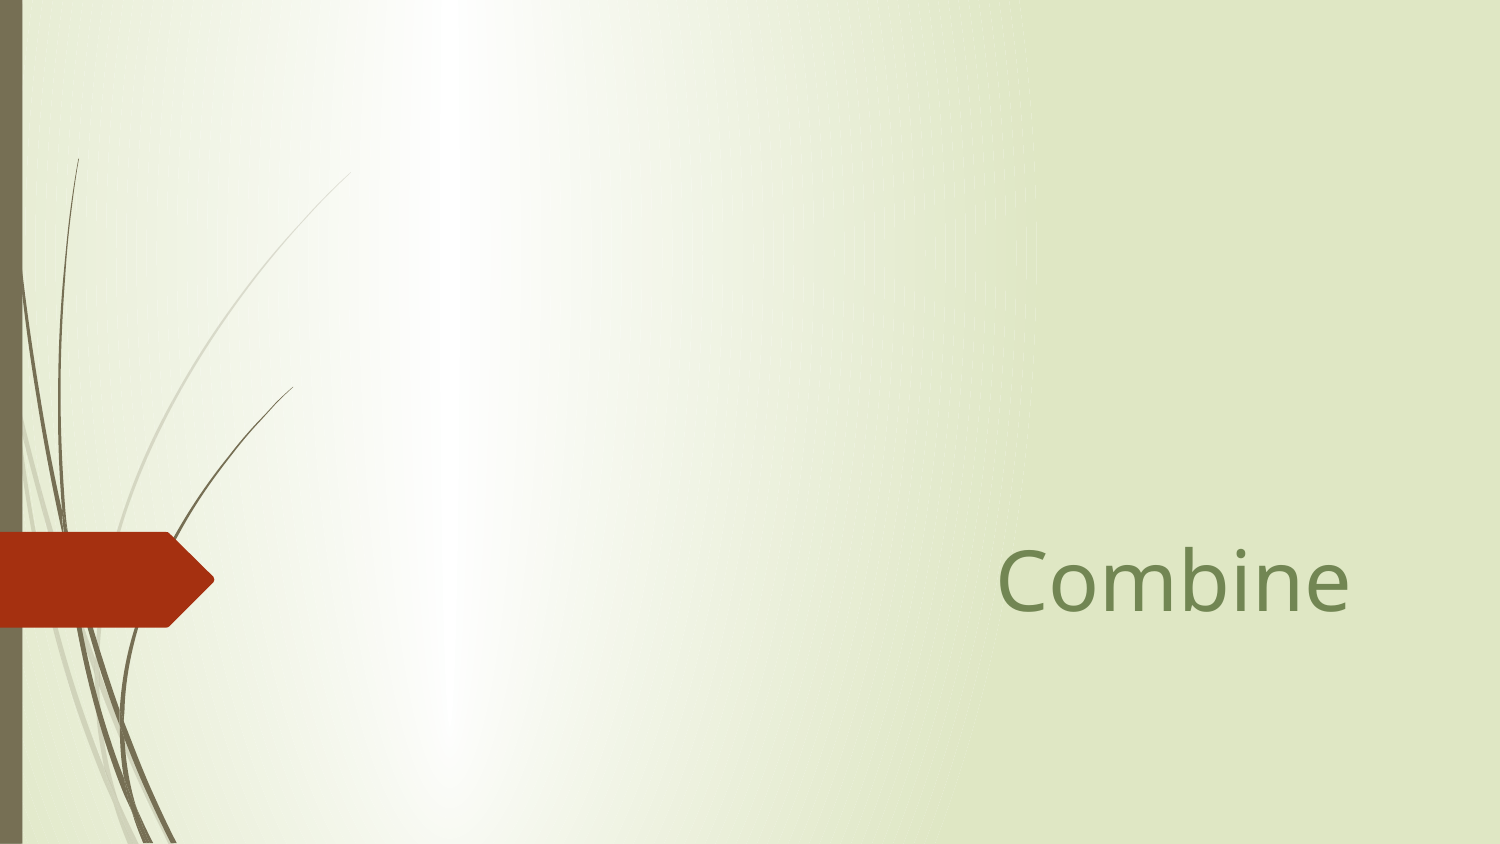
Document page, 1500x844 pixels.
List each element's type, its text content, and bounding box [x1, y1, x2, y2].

title Combine [132, 297, 1368, 636]
